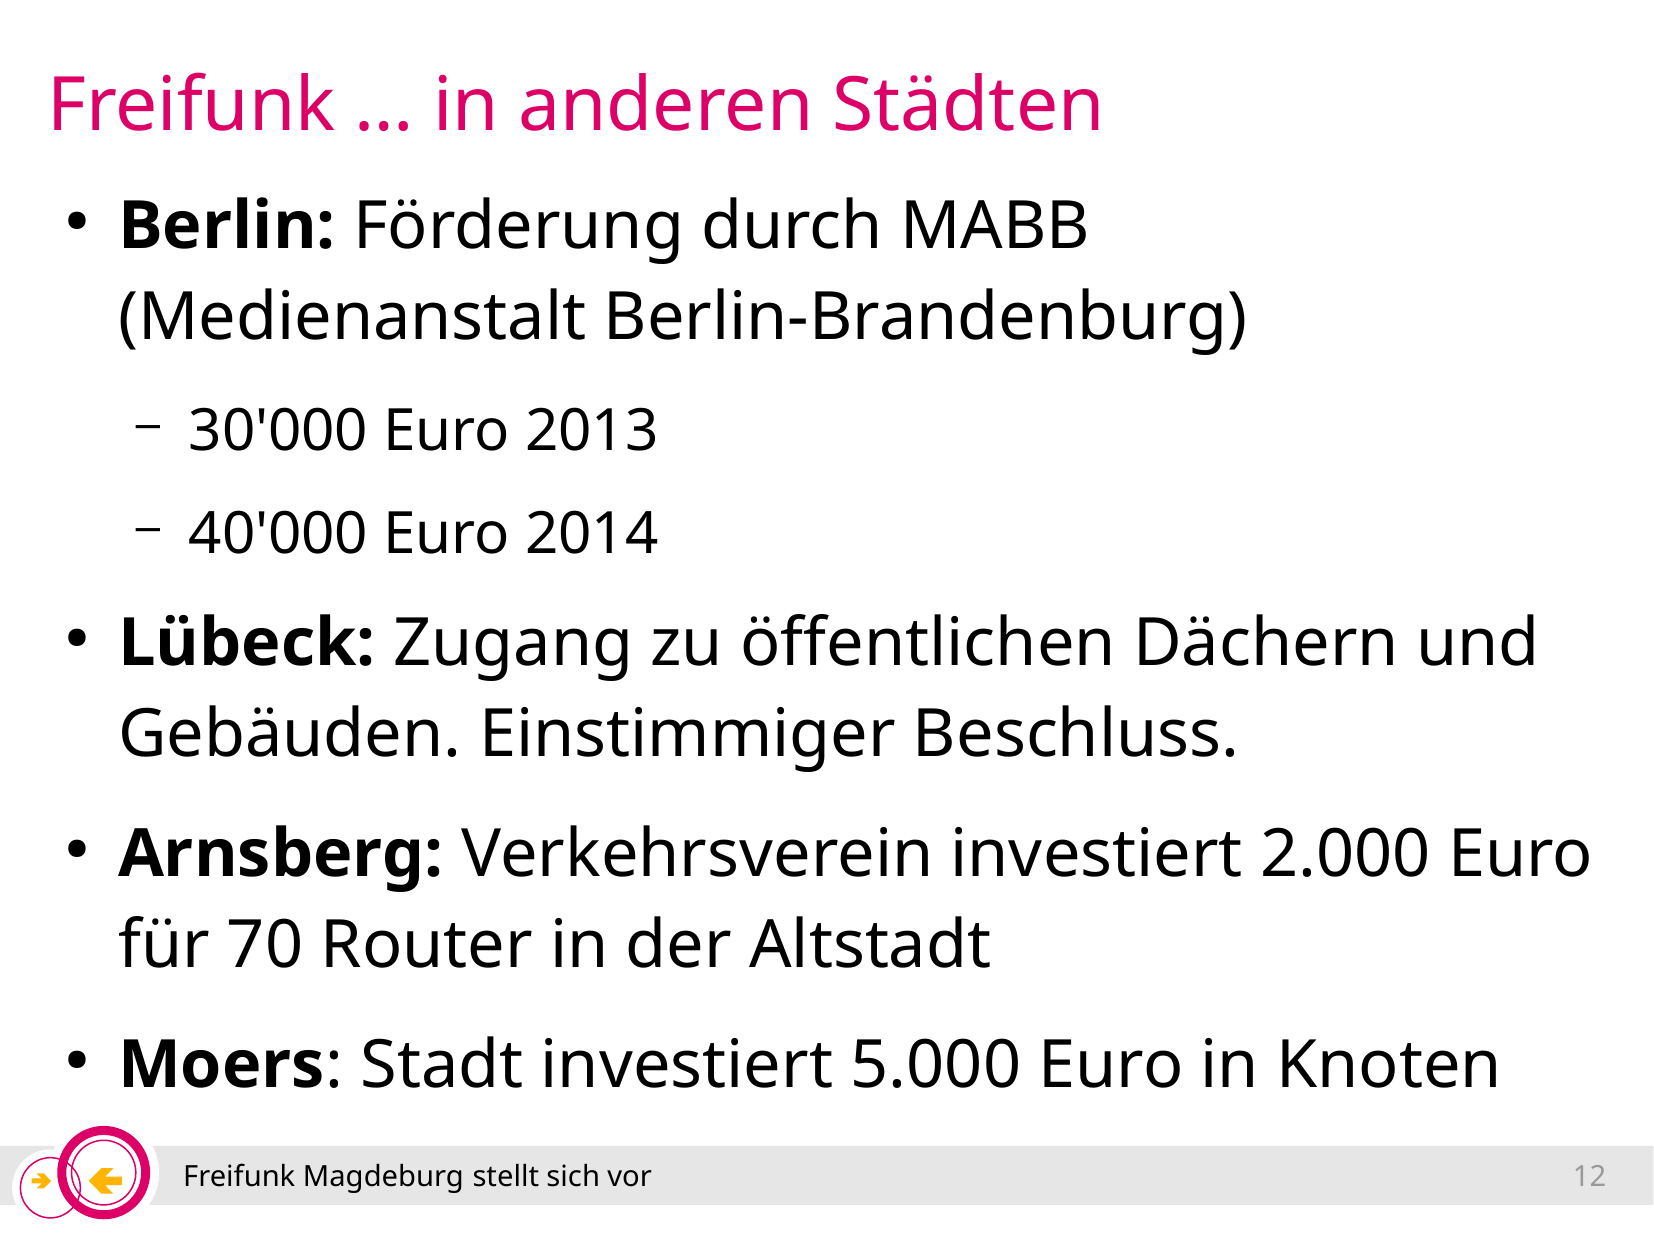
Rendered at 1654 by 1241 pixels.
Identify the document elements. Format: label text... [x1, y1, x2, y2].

title Freifunk … in anderen Städten [47, 45, 1607, 158]
list Berlin: Förderung durch MABB (Medienanstalt Berlin-Brandenburg) 30'000 Euro 2013 40'000 Euro 2014 Lübeck: Zugang zu öffentlichen Dächern und Gebäuden. Einstimmiger Beschluss. Arnsberg: Verkehrsverein investiert 2.000 Euro für 70 Router in der Altstadt Moers: Stadt investiert 5.000 Euro in Knoten [47, 177, 1607, 1111]
